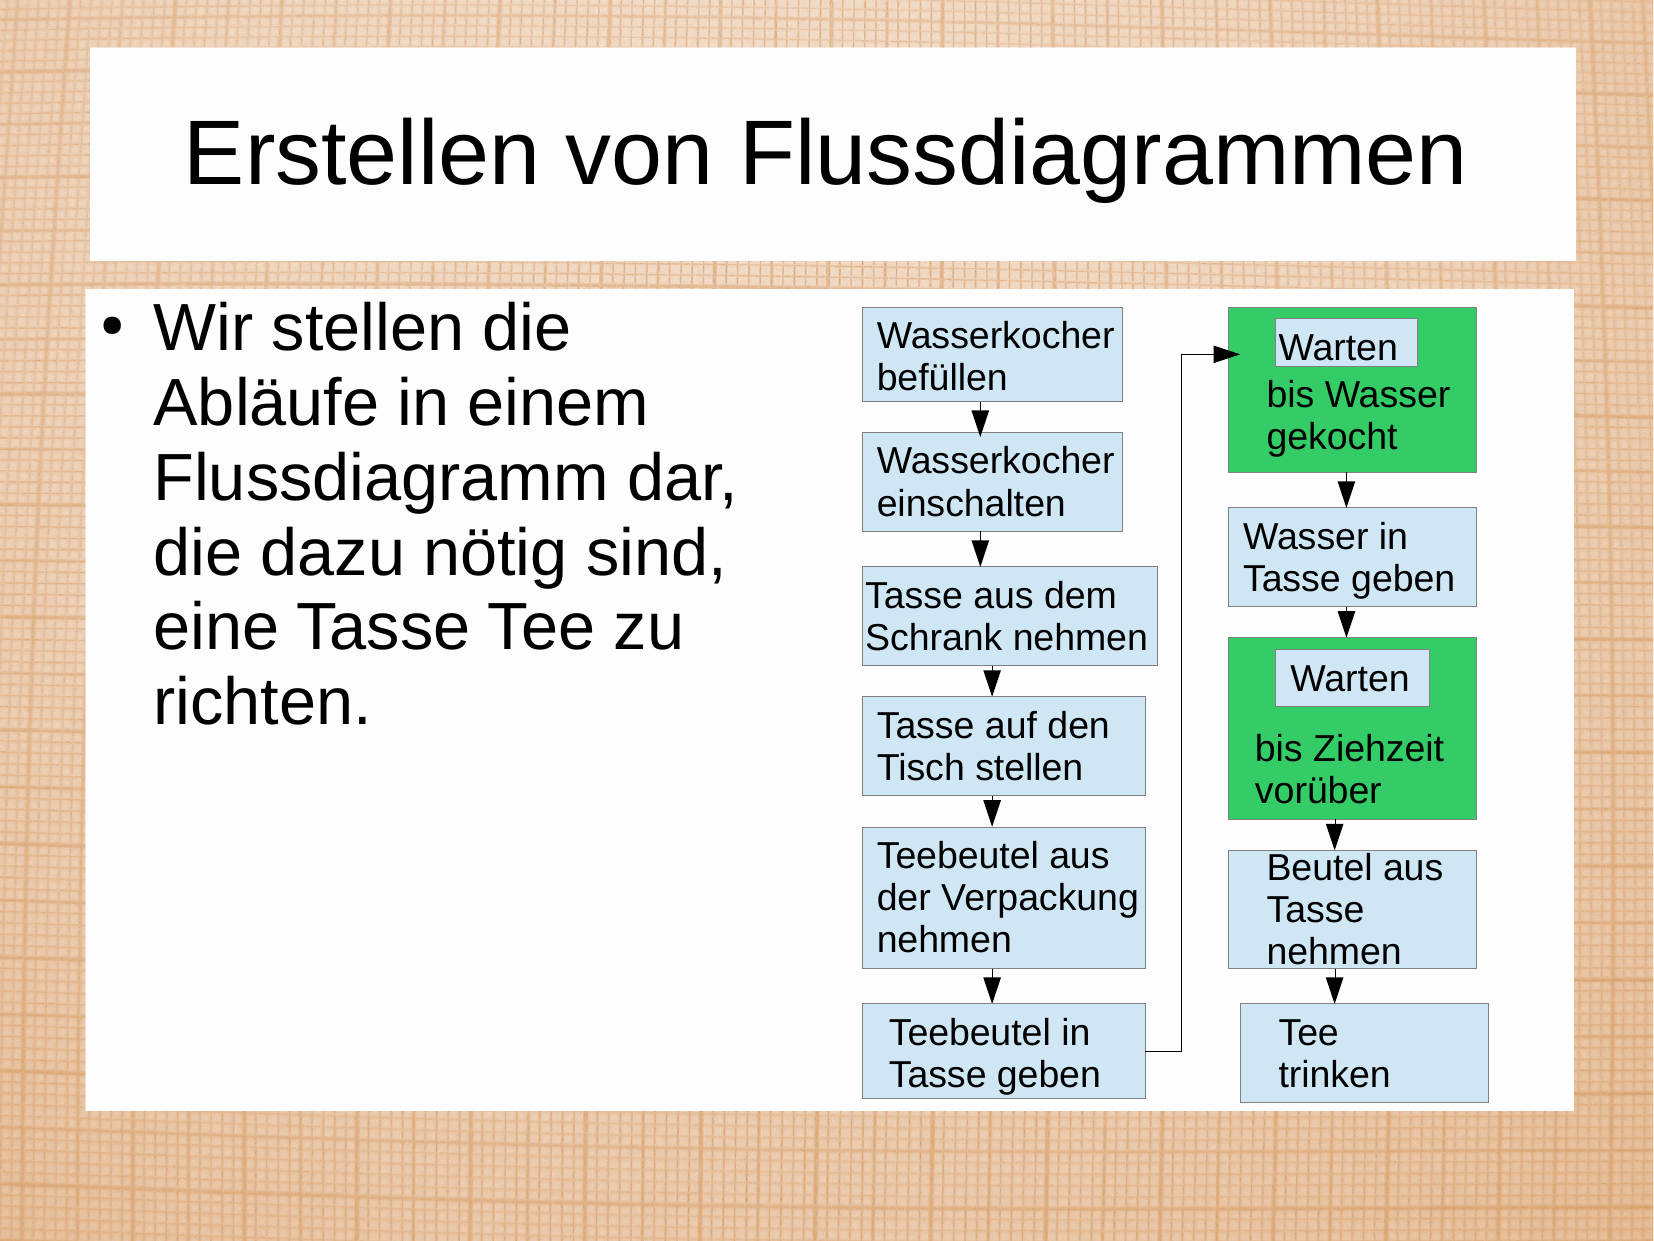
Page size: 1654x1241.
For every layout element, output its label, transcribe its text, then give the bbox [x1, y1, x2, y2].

text_box bis Wasser gekocht [1251, 366, 1489, 485]
text_box Tee trinken [1263, 1003, 1453, 1103]
picture [0, 0, 1654, 1241]
text_box Tasse aus dem Schrank nehmen [850, 566, 1181, 666]
title Erstellen von Flussdiagrammen [82, 49, 1571, 257]
list Wir stellen die Abläufe in einem Flussdiagramm dar, die dazu nötig sind, eine Tasse Tee zu richten. [82, 290, 809, 1109]
text_box Wasserkocher einschalten [862, 432, 1134, 532]
text_box Teebeutel in Tasse geben [874, 1003, 1123, 1103]
text_box Tasse auf den Tisch stellen [862, 696, 1146, 796]
text_box bis Ziehzeit vorüber [1240, 720, 1489, 820]
text_box Teebeutel aus der Verpackung nehmen [862, 827, 1158, 969]
text_box Wasserkocher befüllen [862, 307, 1146, 407]
text_box [1228, 637, 1477, 820]
text_box [1465, 850, 1477, 969]
text_box [1240, 1003, 1263, 1103]
text_box [862, 1003, 874, 1099]
text_box Warten [1263, 318, 1441, 366]
text_box [1228, 307, 1477, 473]
text_box [1123, 1003, 1146, 1099]
text_box Beutel aus Tasse nehmen [1251, 839, 1465, 981]
text_box [1453, 1003, 1489, 1103]
text_box [1228, 850, 1251, 969]
text_box Wasser in Tasse geben [1228, 507, 1477, 607]
text_box Warten [1275, 649, 1430, 707]
